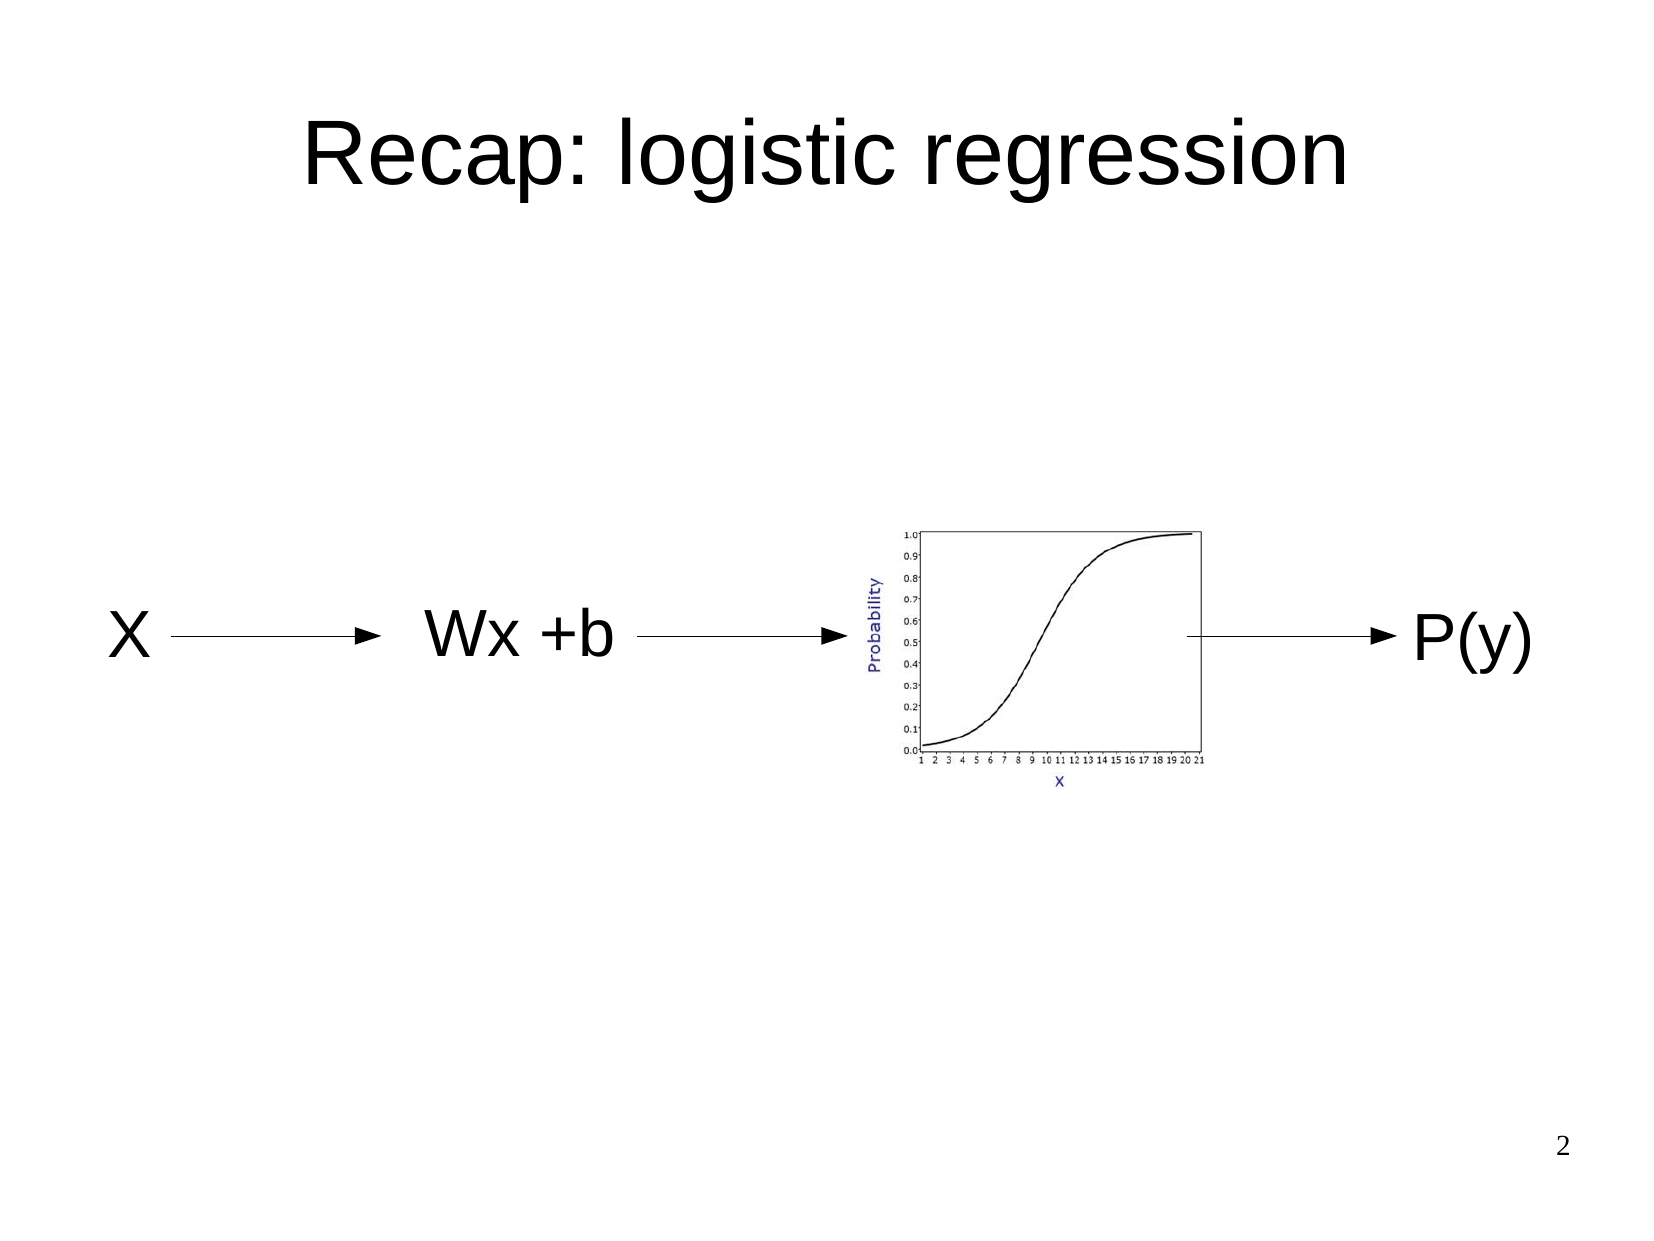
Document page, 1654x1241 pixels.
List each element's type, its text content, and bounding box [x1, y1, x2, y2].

list Wx +b [353, 596, 736, 741]
text_box X [37, 596, 171, 687]
text_box P(y) [1341, 600, 1596, 706]
title Recap: logistic regression [82, 49, 1571, 257]
picture [864, 515, 1210, 789]
